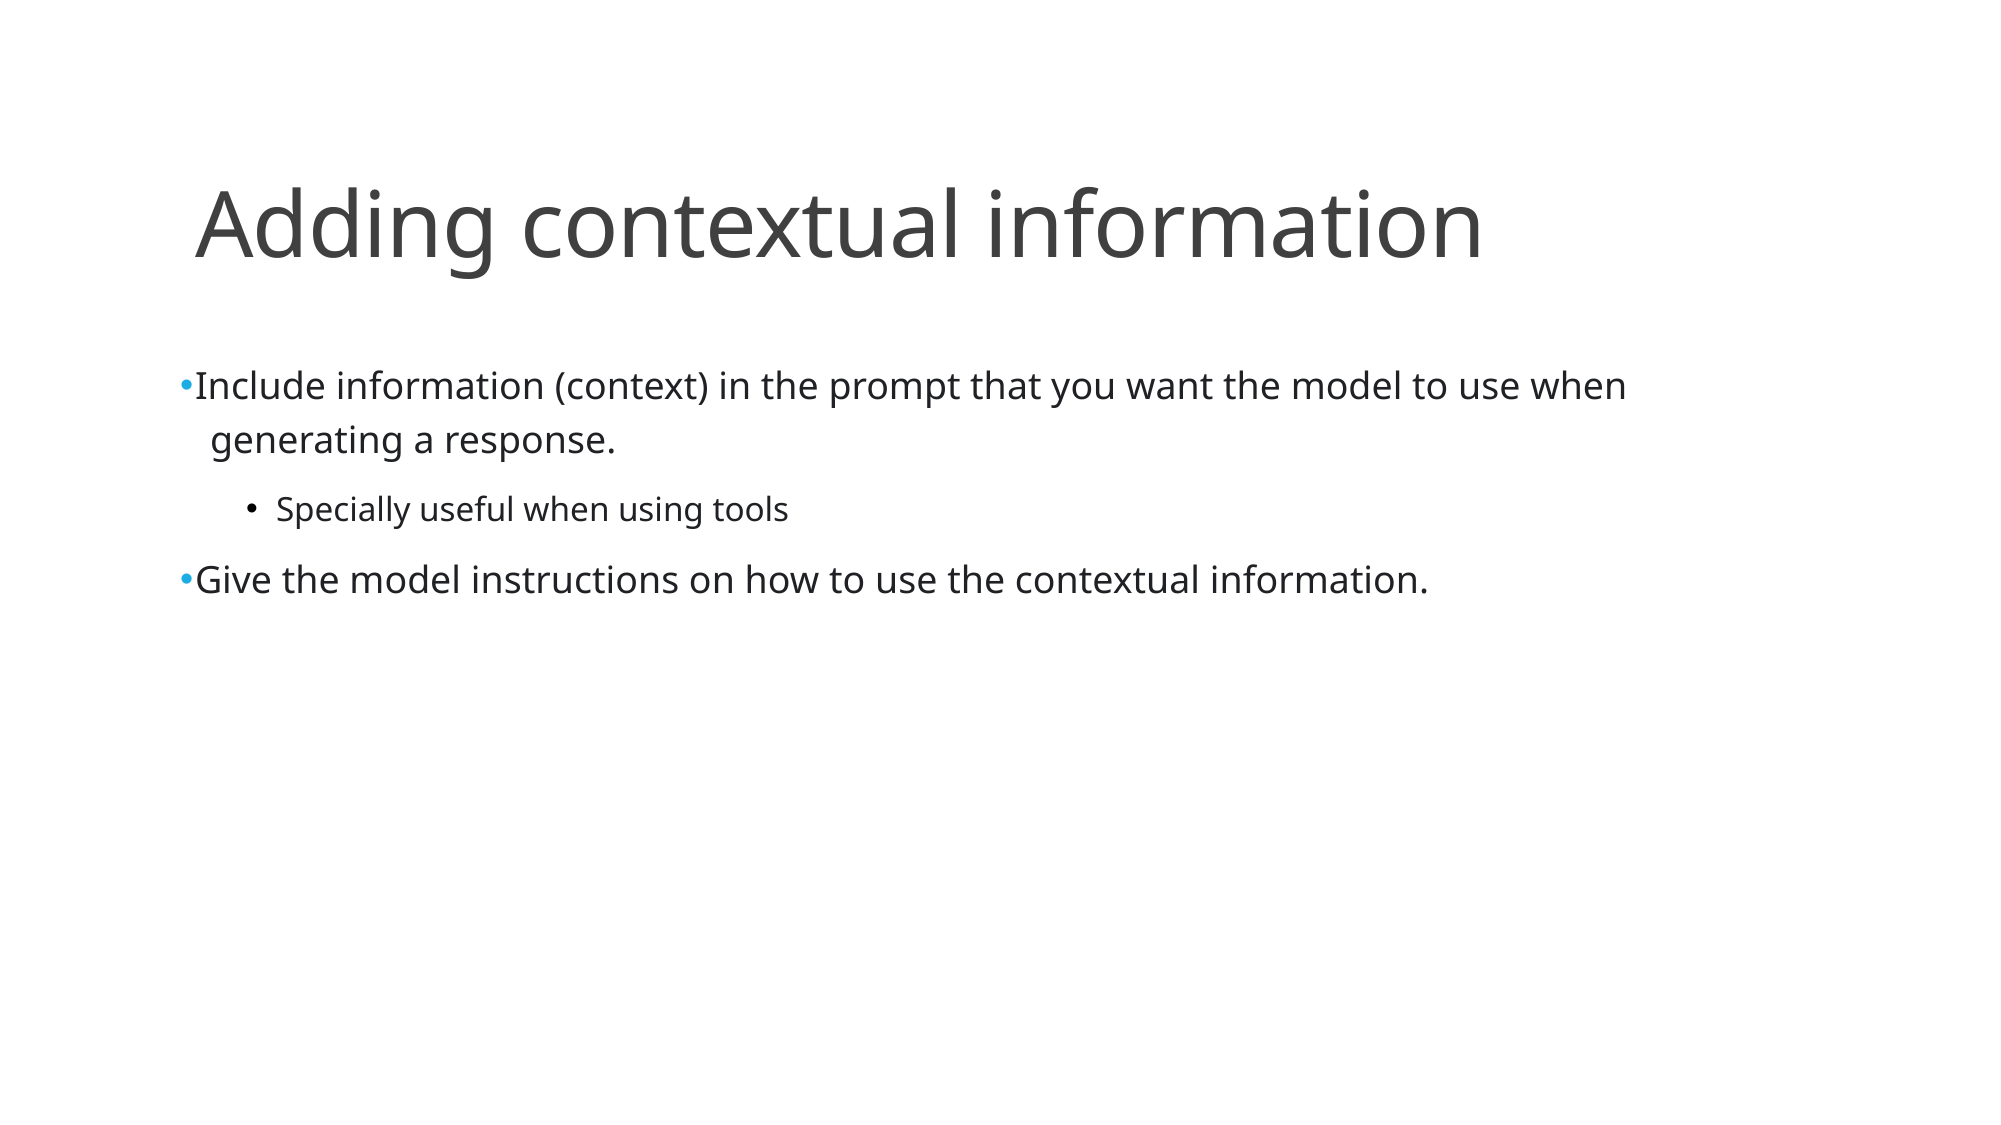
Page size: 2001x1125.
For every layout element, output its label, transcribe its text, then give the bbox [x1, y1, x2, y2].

title Adding contextual information [180, 47, 1831, 286]
list Include information (context) in the prompt that you want the model to use when generating a response. Specially useful when using tools Give the model instructions on how to use the contextual information. [180, 345, 1831, 963]
